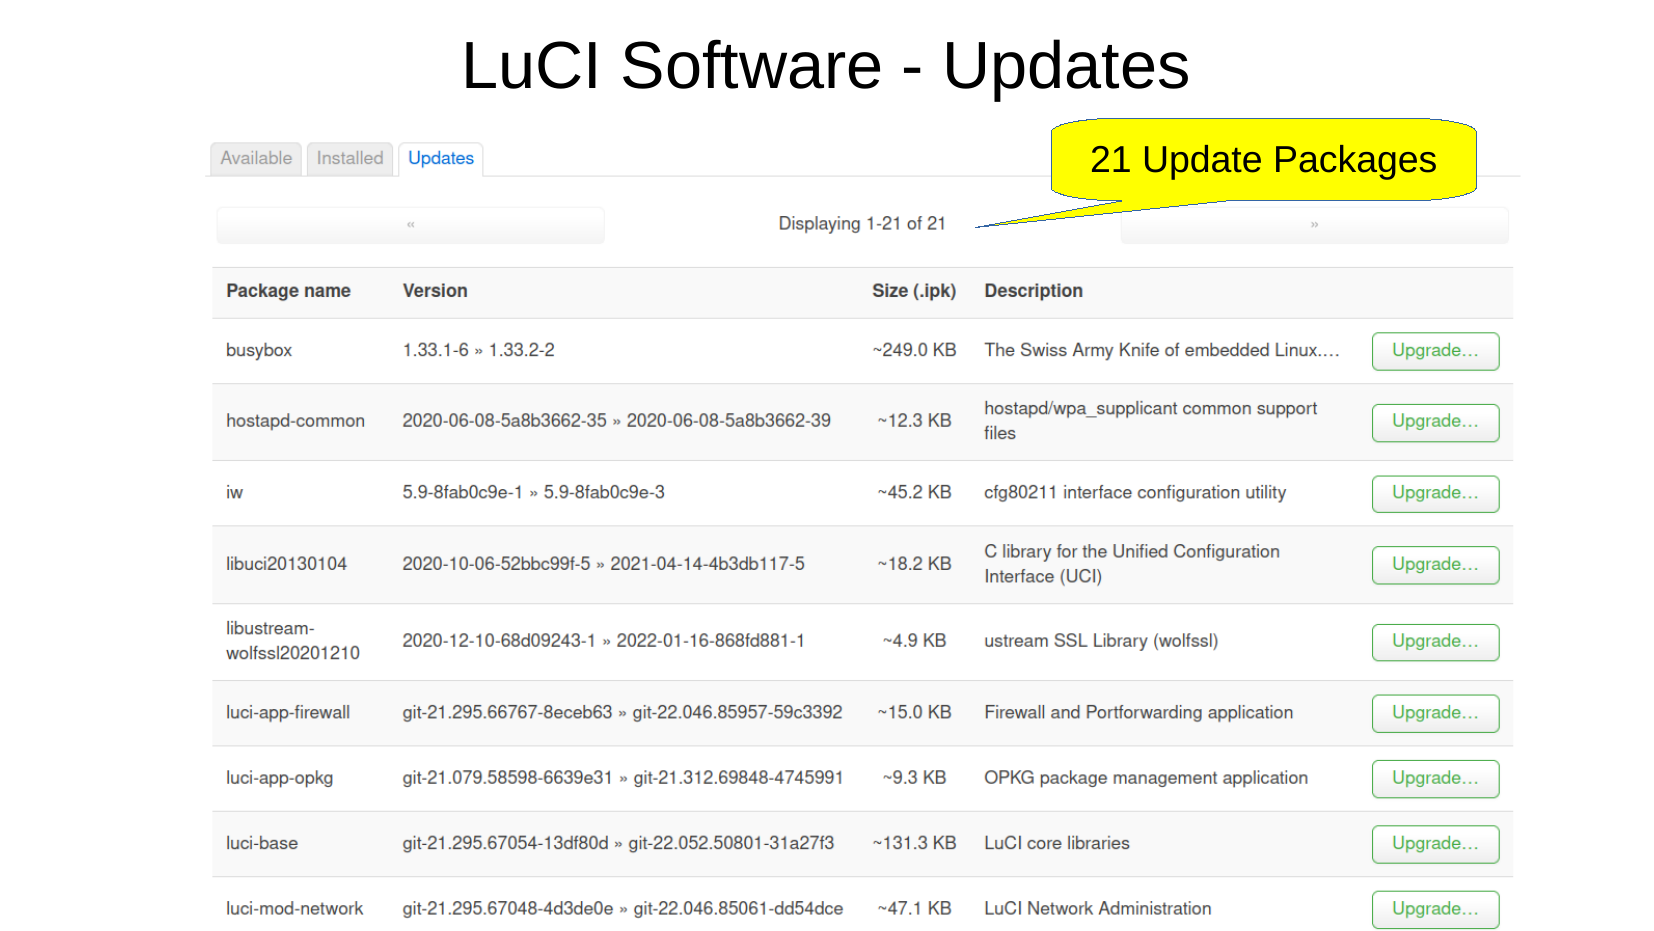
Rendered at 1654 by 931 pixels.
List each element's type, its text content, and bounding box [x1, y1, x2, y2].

picture [200, 132, 1534, 931]
title LuCI Software - Updates [82, 28, 1571, 104]
text_box 21 Update Packages [975, 118, 1477, 228]
